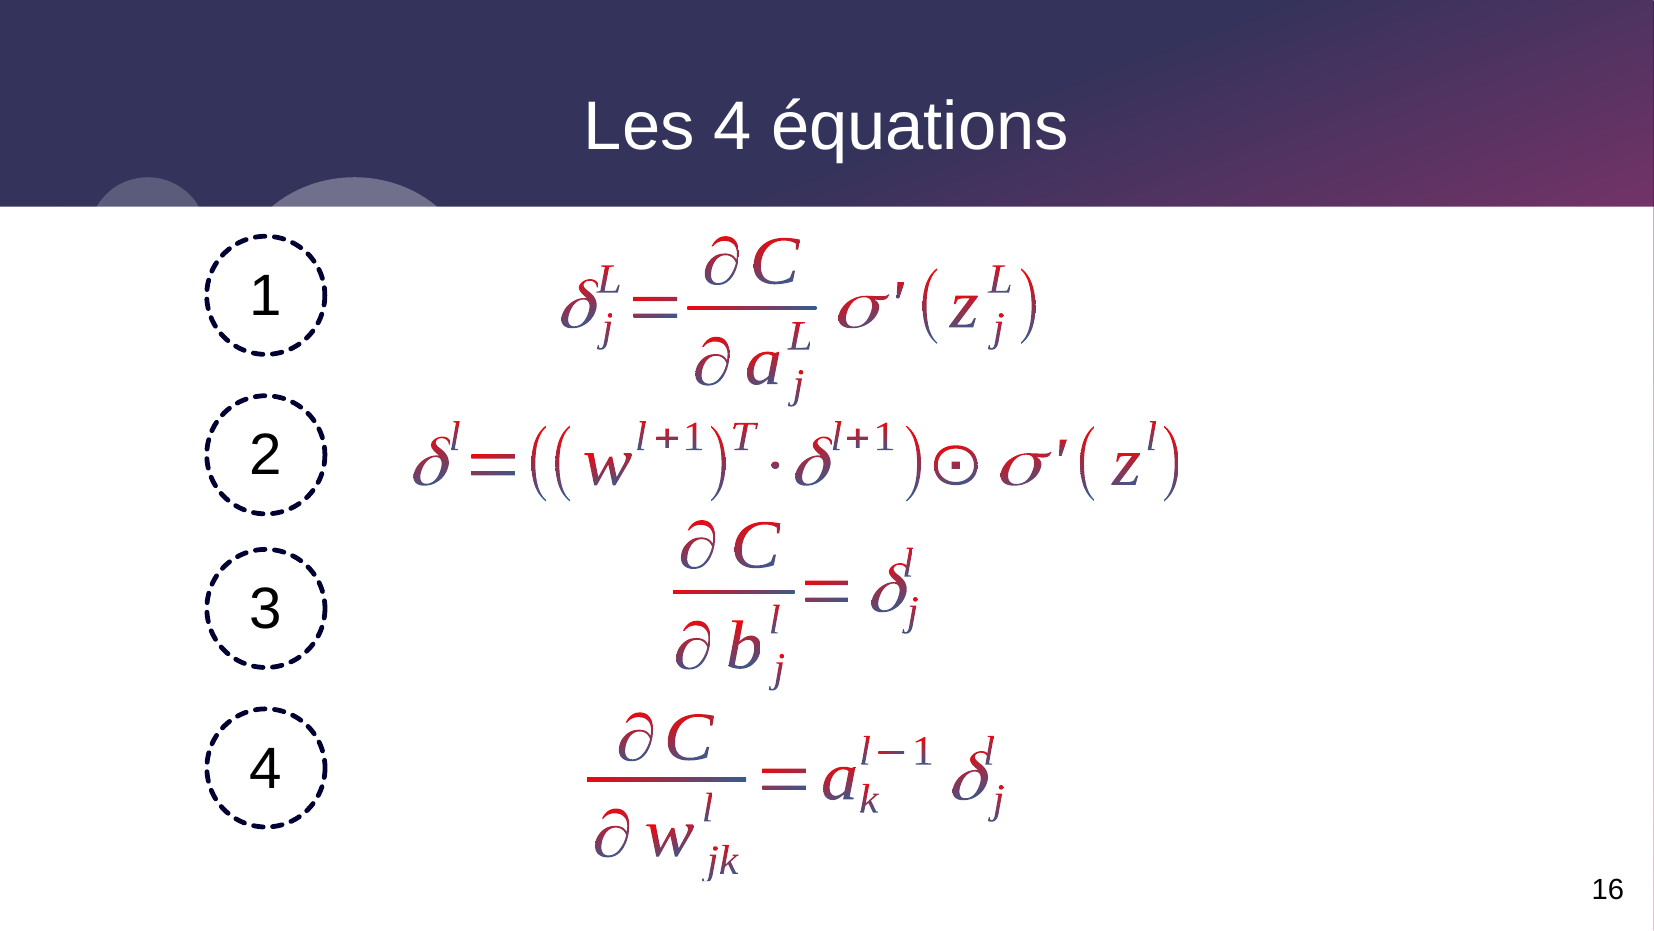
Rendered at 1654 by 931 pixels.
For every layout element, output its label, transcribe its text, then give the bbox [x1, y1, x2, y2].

text_box [704, 236, 739, 286]
text_box [948, 295, 978, 328]
text_box [902, 605, 917, 634]
text_box [934, 445, 978, 486]
text_box 4 [206, 708, 326, 828]
text_box [702, 854, 717, 882]
text_box [618, 712, 654, 762]
text_box [687, 306, 817, 310]
text_box [1111, 453, 1141, 485]
text_box [747, 351, 780, 385]
text_box [847, 428, 869, 448]
text_box [531, 425, 546, 502]
text_box 3 [206, 549, 325, 668]
text_box [728, 620, 761, 669]
text_box [988, 321, 1003, 350]
text_box [703, 792, 713, 822]
text_box [555, 425, 570, 502]
text_box 2 [206, 395, 325, 514]
text_box [771, 461, 780, 469]
text_box [987, 265, 1011, 293]
text_box [1147, 421, 1157, 451]
text_box [471, 471, 515, 476]
text_box [952, 735, 994, 801]
text_box [861, 735, 871, 765]
text_box [768, 662, 783, 691]
text_box [656, 428, 678, 448]
title Les 4 équations [88, 44, 1565, 207]
text_box [860, 783, 880, 813]
text_box [1080, 425, 1095, 502]
text_box [877, 422, 894, 451]
text_box [673, 590, 795, 594]
text_box [711, 425, 726, 502]
text_box [471, 454, 515, 459]
text_box [915, 737, 932, 765]
text_box [561, 279, 599, 329]
text_box [686, 422, 703, 451]
text_box [1164, 425, 1179, 502]
text_box [633, 296, 678, 302]
text_box [667, 714, 715, 761]
text_box [584, 453, 632, 486]
text_box [646, 824, 694, 857]
text_box [871, 547, 913, 613]
text_box 1 [206, 236, 325, 355]
text_box [805, 597, 849, 602]
text_box [597, 321, 612, 350]
text_box [587, 777, 747, 782]
text_box [1058, 439, 1067, 456]
text_box [695, 336, 730, 386]
text_box [637, 421, 646, 451]
text_box [906, 425, 922, 502]
text_box [633, 313, 678, 318]
text_box [1021, 268, 1036, 344]
text_box [787, 322, 811, 350]
text_box [770, 604, 780, 634]
text_box [922, 268, 938, 344]
text_box [676, 620, 711, 670]
text_box [596, 265, 620, 293]
text_box [805, 580, 849, 586]
text_box [823, 766, 856, 801]
text_box [896, 282, 905, 299]
text_box [787, 378, 802, 407]
text_box [680, 520, 716, 569]
text_box [734, 521, 781, 569]
text_box [413, 421, 460, 486]
text_box [988, 793, 1003, 822]
text_box [838, 294, 890, 329]
text_box [733, 422, 759, 451]
text_box [762, 768, 806, 774]
text_box [720, 844, 739, 874]
text_box [762, 785, 806, 790]
text_box [795, 421, 842, 486]
text_box [1000, 451, 1052, 486]
text_box [595, 808, 630, 858]
text_box [753, 237, 800, 285]
